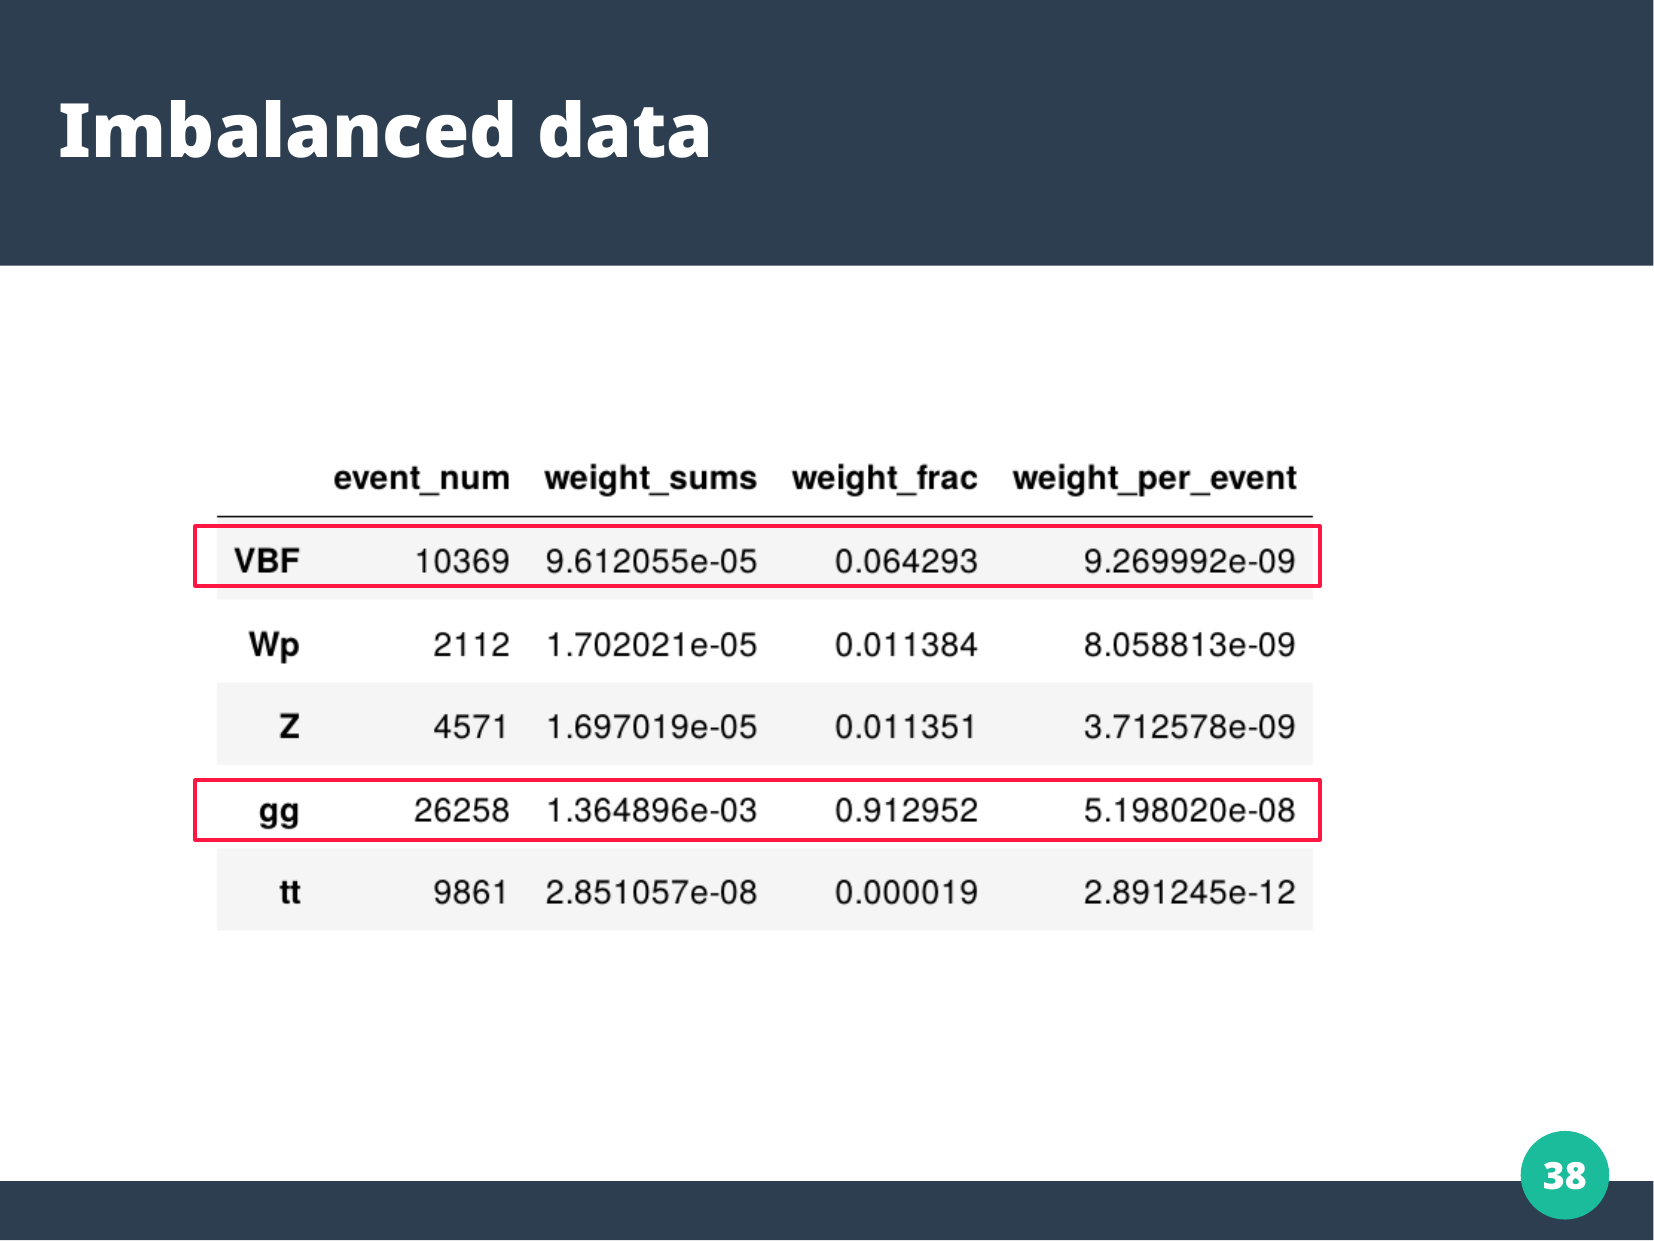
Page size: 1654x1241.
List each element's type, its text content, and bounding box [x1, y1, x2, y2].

title Imbalanced data [59, 49, 1595, 207]
picture [197, 782, 1318, 838]
picture [197, 528, 1318, 584]
picture [195, 449, 1331, 953]
